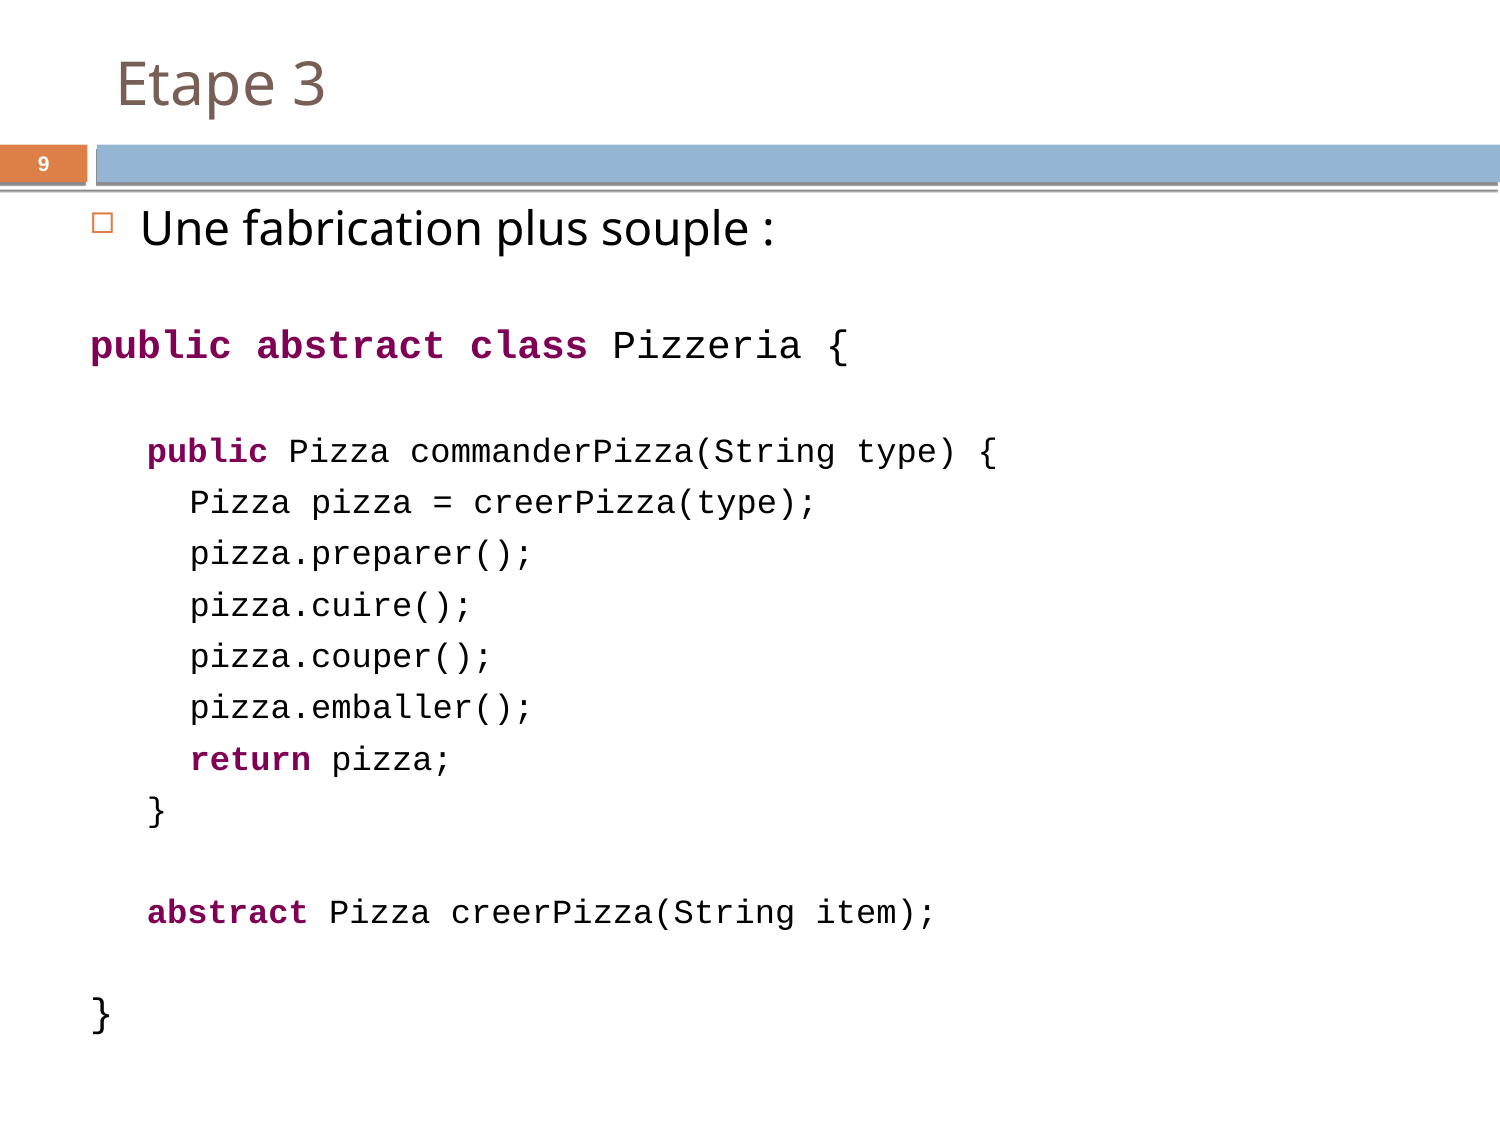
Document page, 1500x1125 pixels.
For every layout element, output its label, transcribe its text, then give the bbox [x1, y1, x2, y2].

title Etape 3 [100, 37, 1438, 126]
slide_number <numéro> [0, 143, 88, 184]
list Une fabrication plus souple : public abstract class Pizzeria { public Pizza commanderPizza(String type) { Pizza pizza = creerPizza(type); pizza.preparer(); pizza.cuire(); pizza.couper(); pizza.emballer(); return pizza; } abstract Pizza creerPizza(String item); } [75, 201, 1425, 1047]
